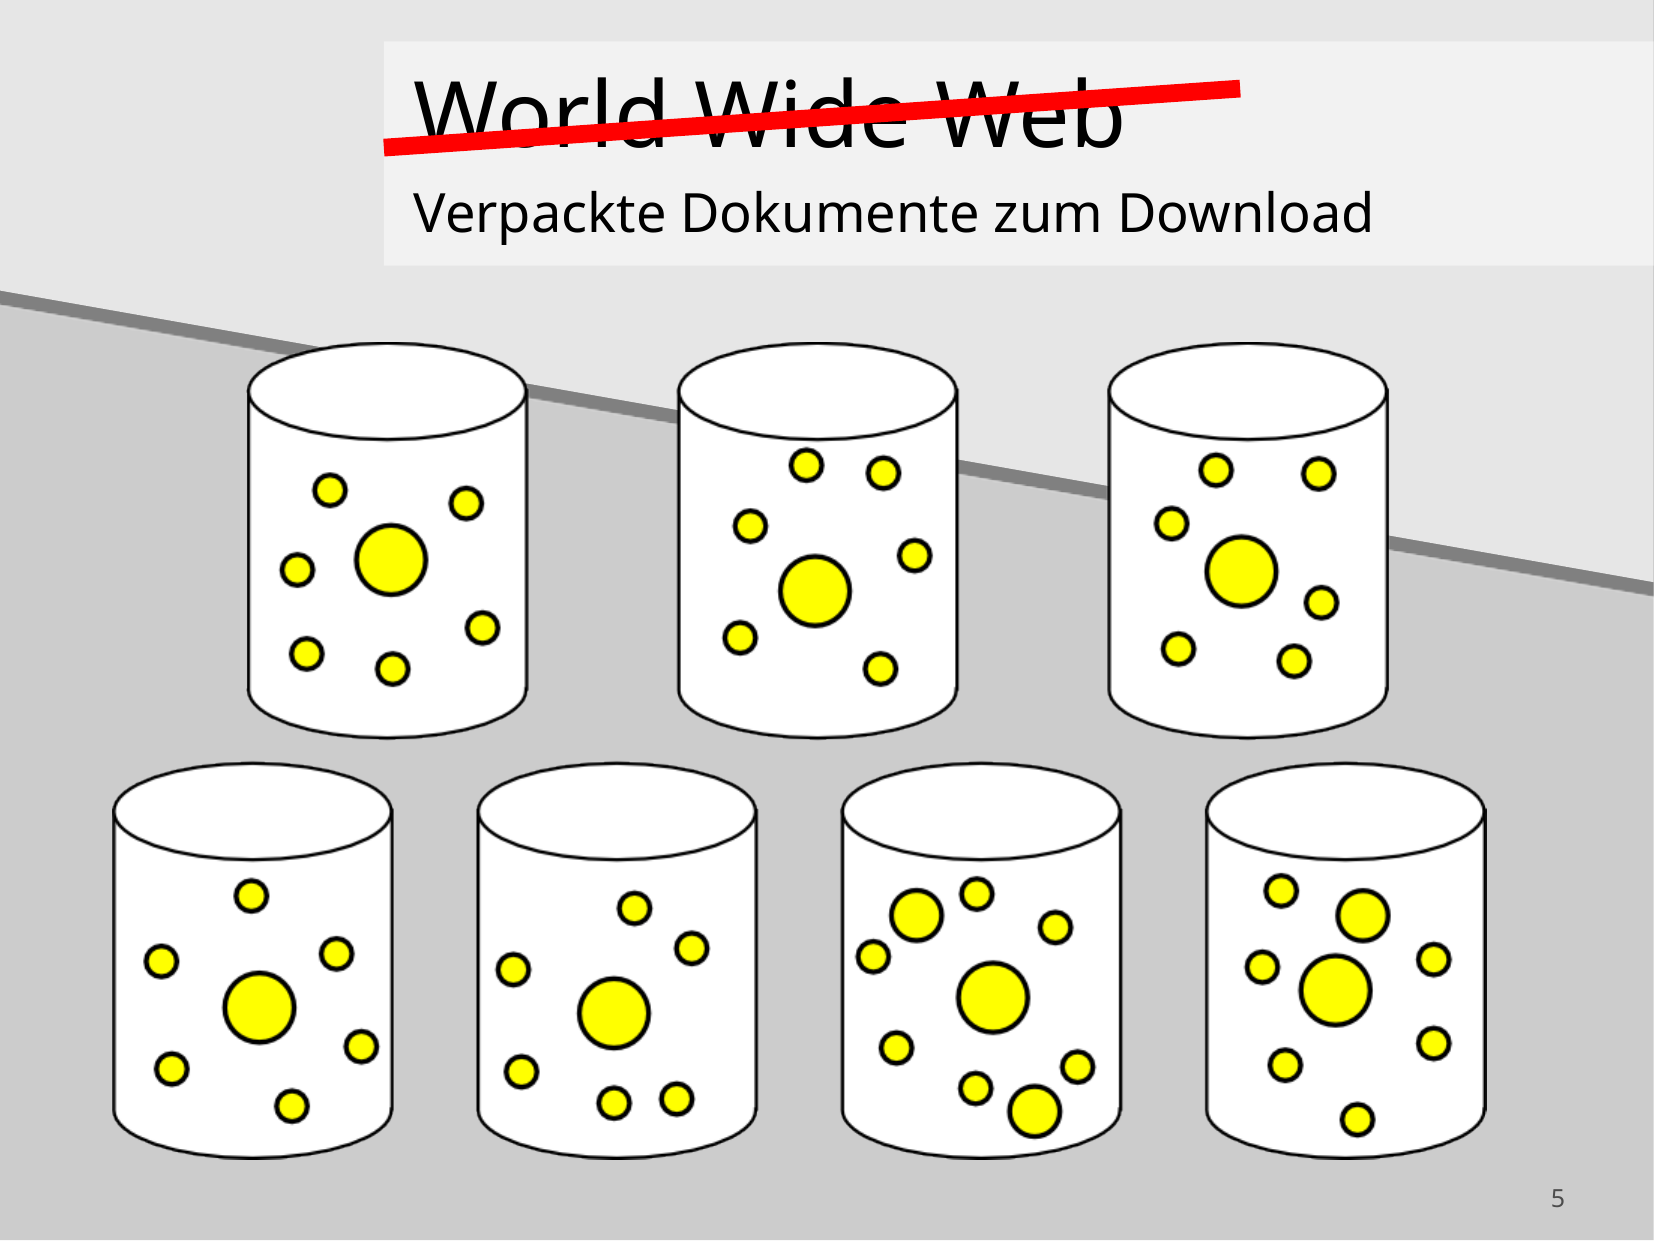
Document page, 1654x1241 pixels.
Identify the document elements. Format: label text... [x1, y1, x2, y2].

text_box [383, 150, 1654, 266]
text_box [383, 41, 1654, 138]
picture [112, 342, 1487, 1160]
title World Wide Web Verpackte Dokumente zum Download [413, 47, 1654, 251]
